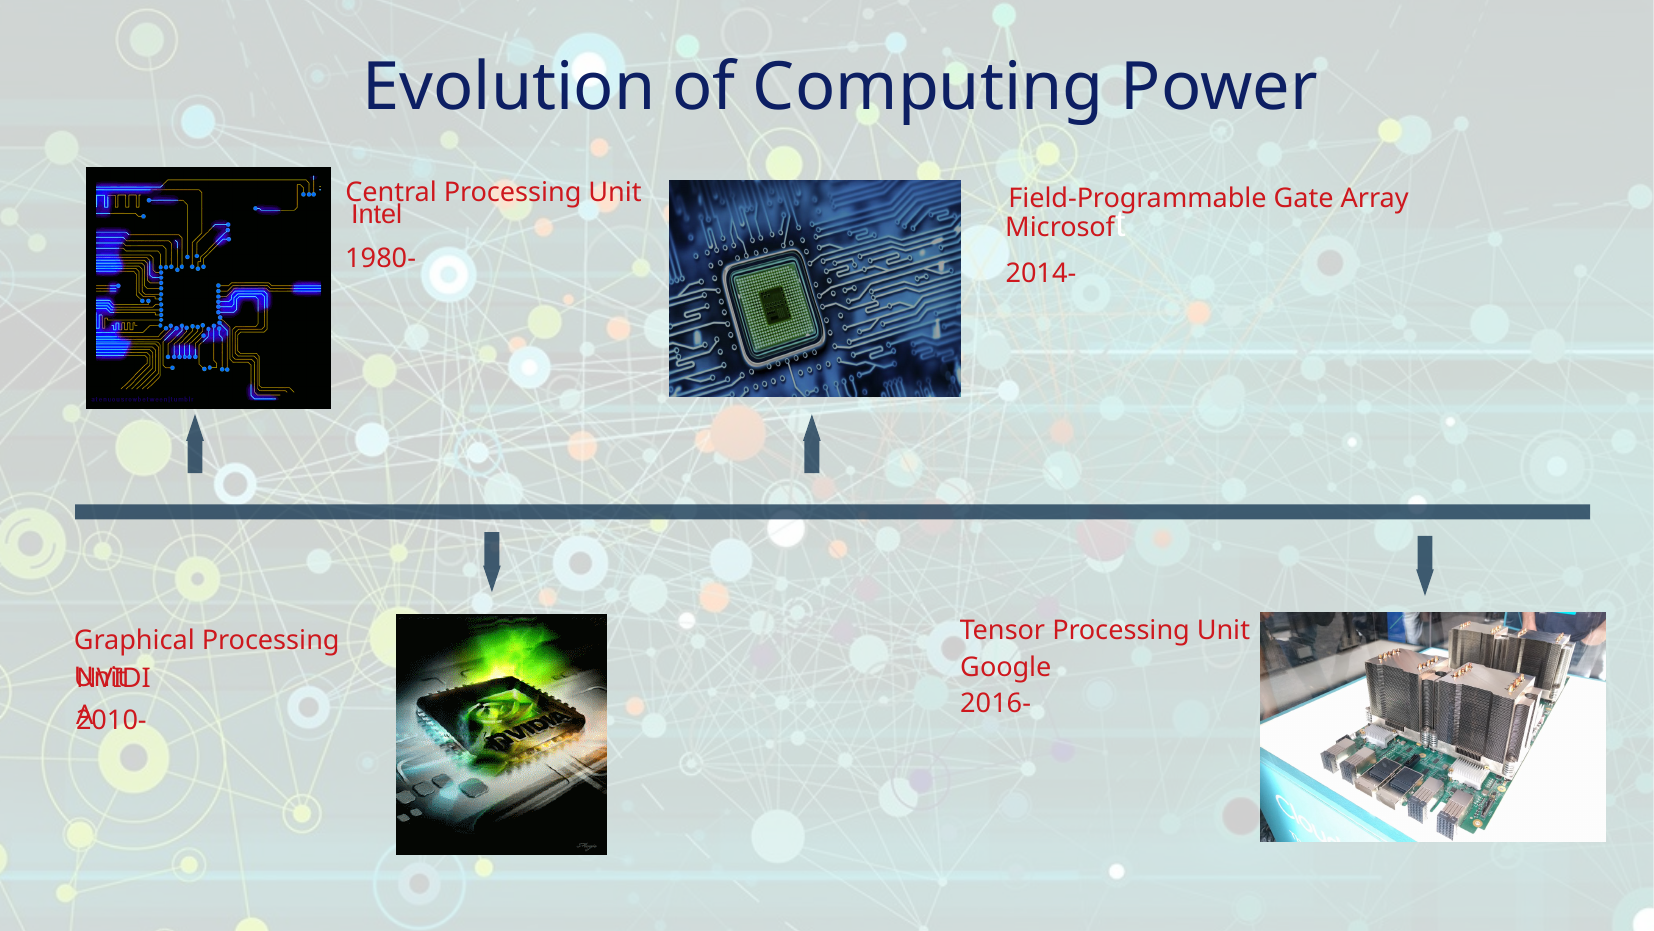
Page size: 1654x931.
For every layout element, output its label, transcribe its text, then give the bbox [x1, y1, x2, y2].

picture [86, 167, 331, 409]
text_box 2016- [945, 676, 1045, 719]
text_box 2010- [61, 693, 160, 736]
text_box 1980- [330, 231, 430, 274]
picture [1260, 612, 1606, 842]
text_box Microsoft [990, 195, 1132, 253]
text_box 2014- [990, 246, 1090, 289]
text_box Field-Programmable Gate Array [993, 170, 1399, 213]
picture [669, 180, 961, 397]
picture [396, 614, 607, 856]
text_box Central Processing Unit [324, 165, 748, 211]
text_box NVIDIA [61, 651, 181, 721]
title Evolution of Computing Power [211, 30, 1471, 137]
text_box Graphical Processing Unit [59, 613, 396, 656]
text_box Google [945, 640, 1060, 682]
text_box Intel [336, 191, 452, 237]
text_box Tensor Processing Unit [945, 603, 1250, 646]
